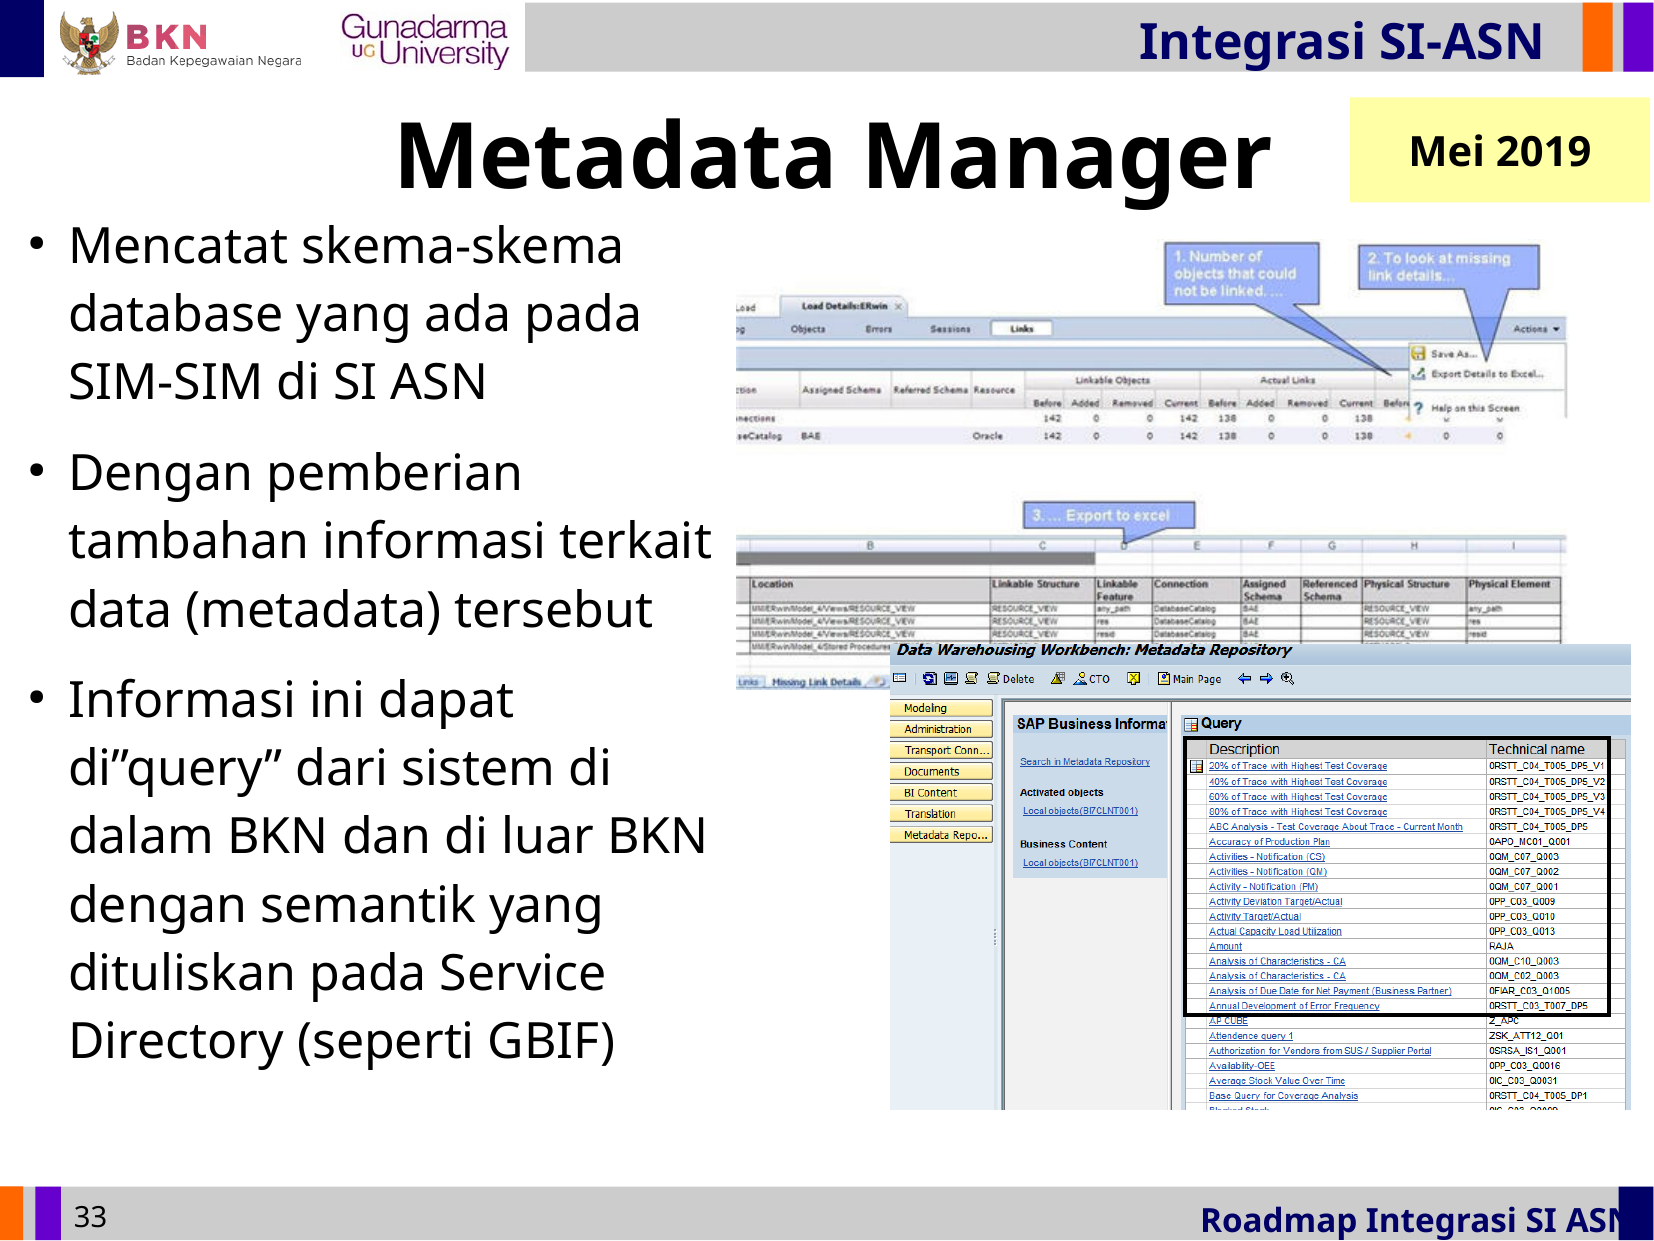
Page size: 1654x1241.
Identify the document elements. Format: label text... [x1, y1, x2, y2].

picture [736, 239, 1631, 1111]
picture [60, 11, 301, 75]
list Mencatat skema-skema database yang ada pada SIM-SIM di SI ASN Dengan pemberian tambahan informasi terkait data (metadata) tersebut Informasi ini dapat di”query” dari sistem di dalam BKN dan di luar BKN dengan semantik yang dituliskan pada Service Directory (seperti GBIF) [14, 210, 721, 1176]
title Metadata Manager [77, 90, 1591, 217]
picture [340, 0, 510, 70]
text_box Mei 2019 [1350, 97, 1651, 203]
